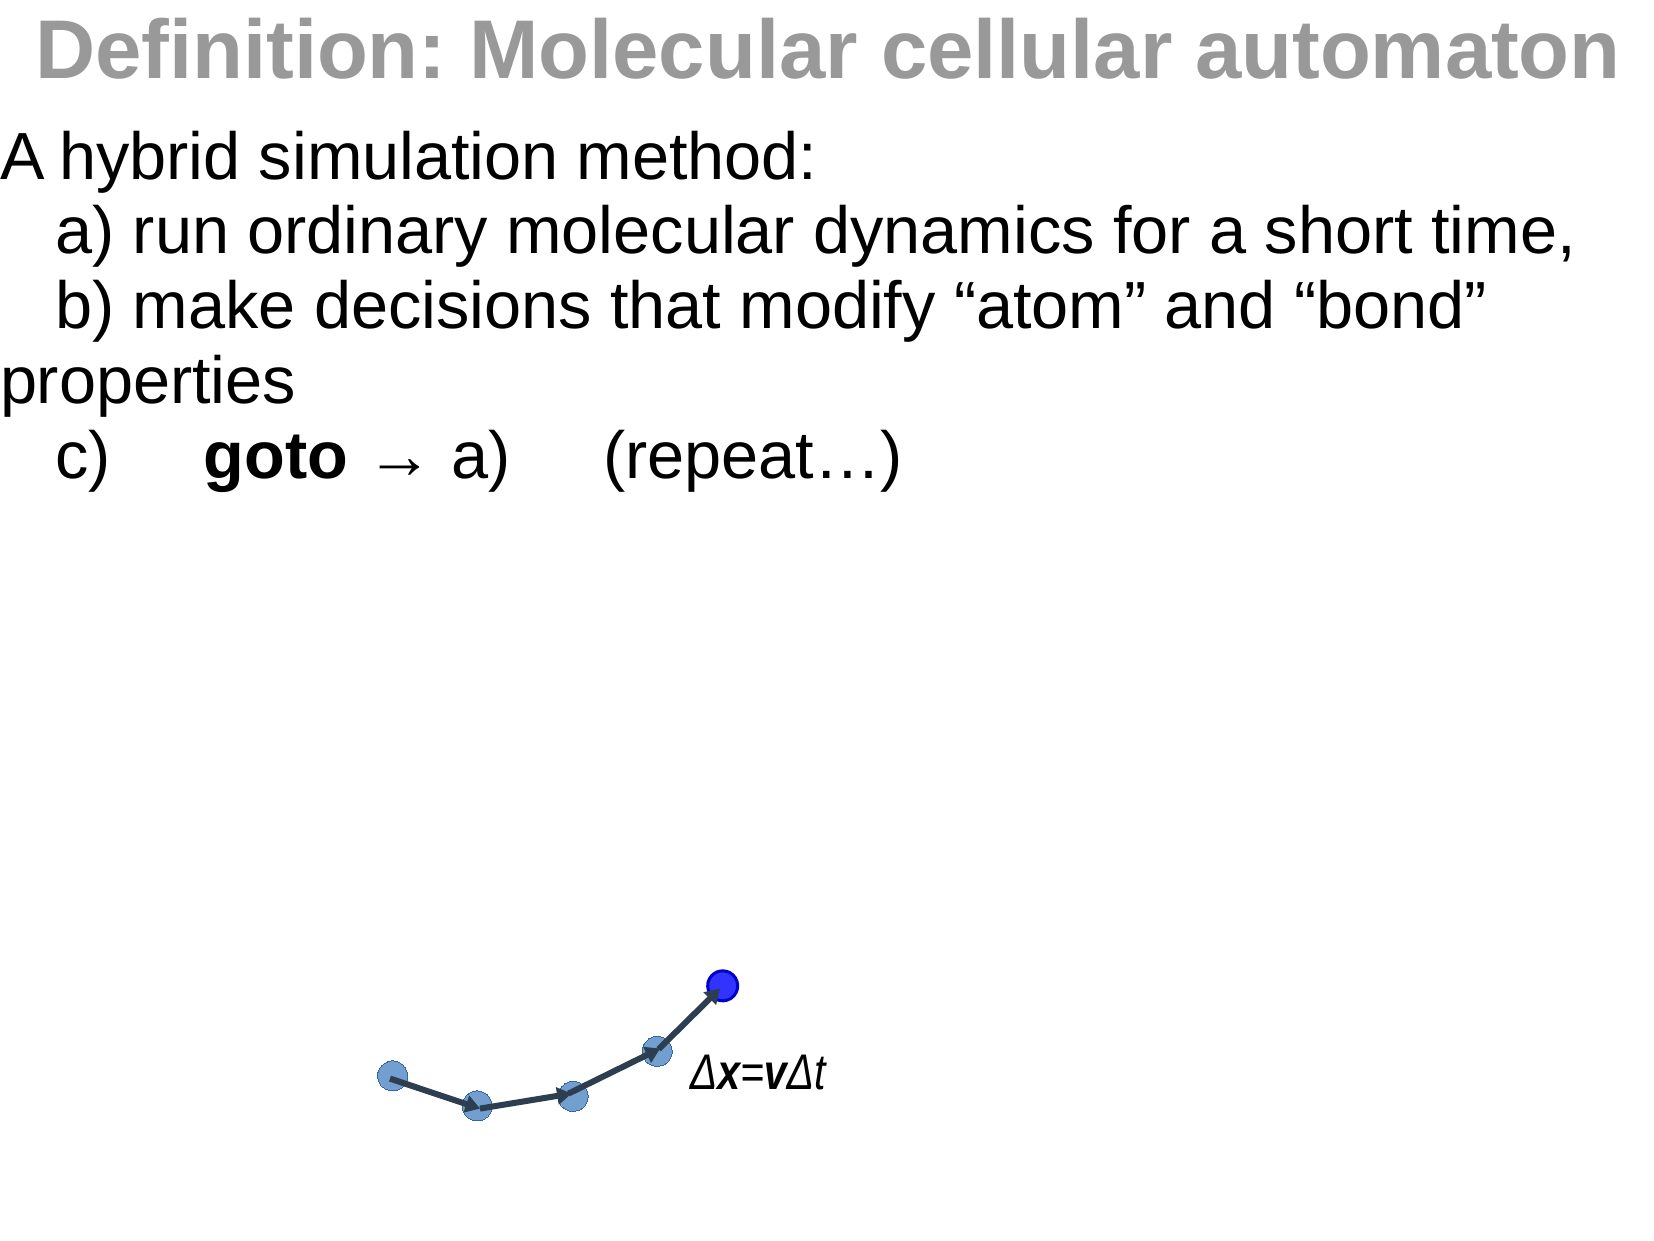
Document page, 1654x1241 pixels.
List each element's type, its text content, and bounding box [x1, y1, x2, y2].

text_box [377, 1060, 408, 1091]
text_box [560, 1089, 589, 1112]
text_box A hybrid simulation method: a) run ordinary molecular dynamics for a short time, b) make decisions that modify “atom” and “bond” properties c) goto → a) (repeat…) [0, 85, 1654, 526]
text_box Δx=vΔt [675, 1035, 871, 1112]
text_box [707, 970, 738, 1001]
text_box [645, 1043, 673, 1067]
text_box [560, 1081, 581, 1091]
text_box [464, 1109, 492, 1121]
title Definition: Molecular cellular automaton [0, 0, 1654, 85]
text_box [642, 1036, 665, 1053]
text_box [463, 1090, 492, 1106]
